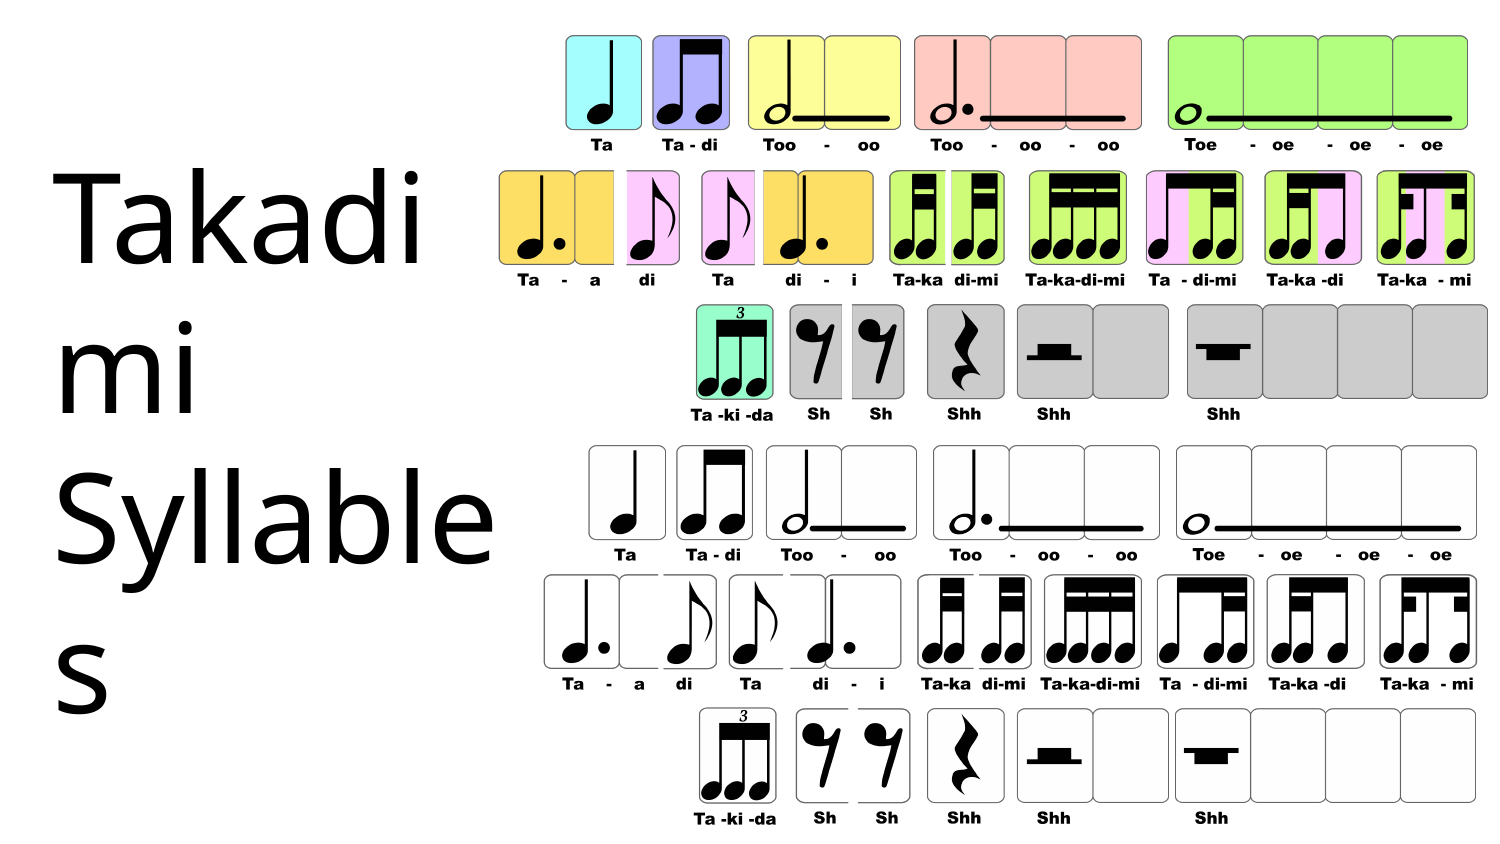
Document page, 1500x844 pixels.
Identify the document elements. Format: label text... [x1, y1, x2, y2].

picture [588, 445, 666, 566]
picture [692, 701, 779, 830]
picture [652, 35, 730, 156]
picture [1164, 35, 1468, 156]
picture [676, 445, 753, 566]
picture [927, 304, 1005, 425]
picture [782, 708, 925, 829]
picture [488, 170, 1500, 291]
picture [927, 708, 1005, 829]
picture [533, 574, 1500, 695]
picture [1013, 304, 1169, 425]
text_box Takadimi Syllables [37, 260, 530, 616]
picture [1013, 708, 1169, 829]
picture [1172, 445, 1477, 566]
picture [762, 445, 917, 566]
picture [1183, 304, 1488, 425]
picture [914, 35, 1142, 156]
picture [689, 298, 919, 426]
picture [565, 35, 642, 156]
picture [933, 445, 1160, 566]
picture [1171, 708, 1476, 829]
picture [744, 35, 901, 156]
